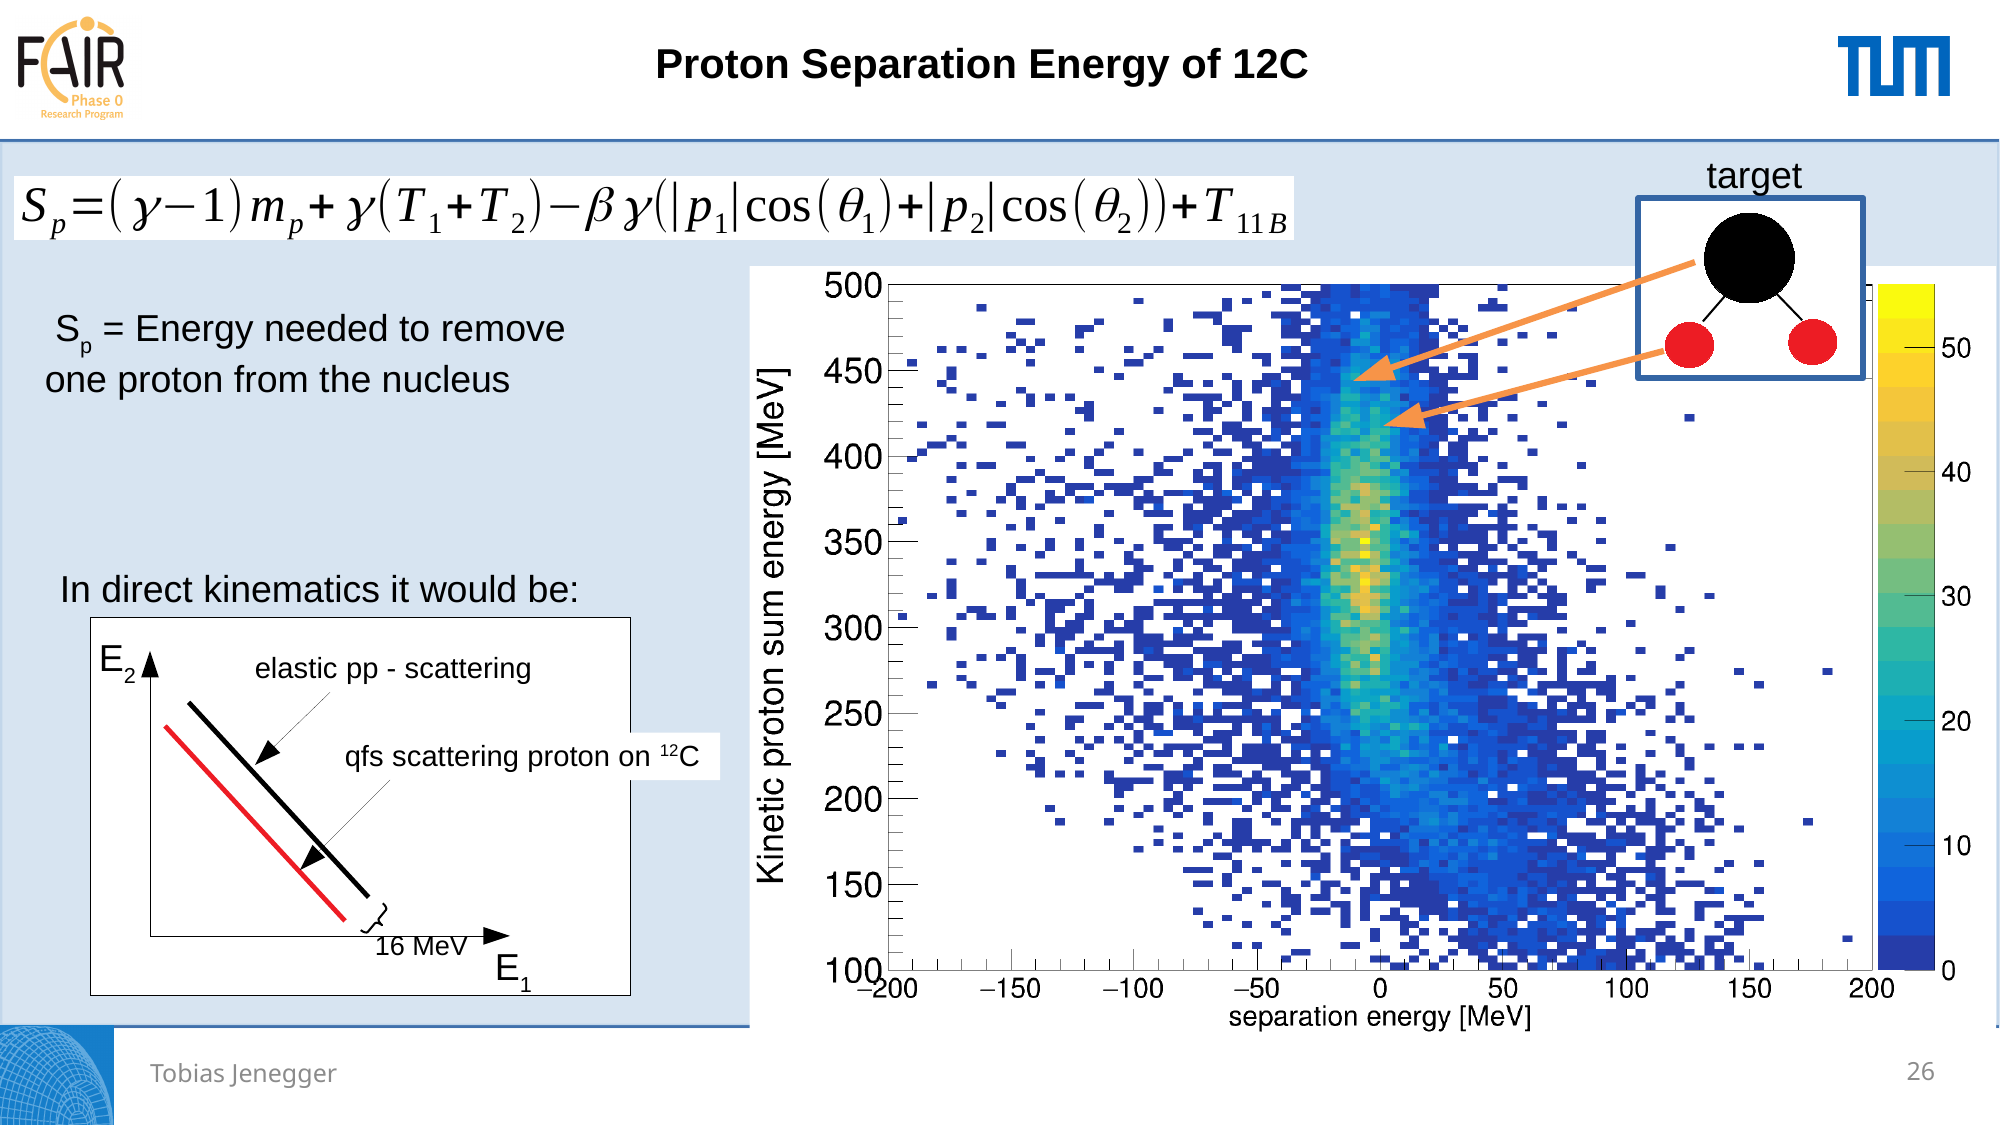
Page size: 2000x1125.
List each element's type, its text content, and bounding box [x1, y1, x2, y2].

text_box 16 MeV [360, 923, 511, 970]
picture [1351, 374, 1360, 379]
text_box E2 [84, 630, 175, 696]
text_box [90, 696, 480, 996]
text_box [1638, 198, 1864, 379]
picture [15, 15, 142, 120]
text_box In direct kinematics it would be: [45, 560, 706, 618]
text_box qfs scattering proton on 12C [330, 732, 721, 781]
text_box elastic pp - scattering [240, 645, 721, 693]
text_box E1 [480, 939, 571, 1006]
text_box Sp = Energy needed to remove one proton from the nucleus [30, 299, 601, 465]
picture [1838, 36, 1950, 96]
picture [1361, 286, 1638, 414]
text_box target [1691, 147, 1834, 205]
chart [13, 175, 1295, 240]
picture [0, 1025, 114, 1125]
text_box [90, 617, 631, 996]
text_box Proton Separation Energy of 12C [450, 33, 1516, 95]
picture [749, 266, 1997, 1055]
